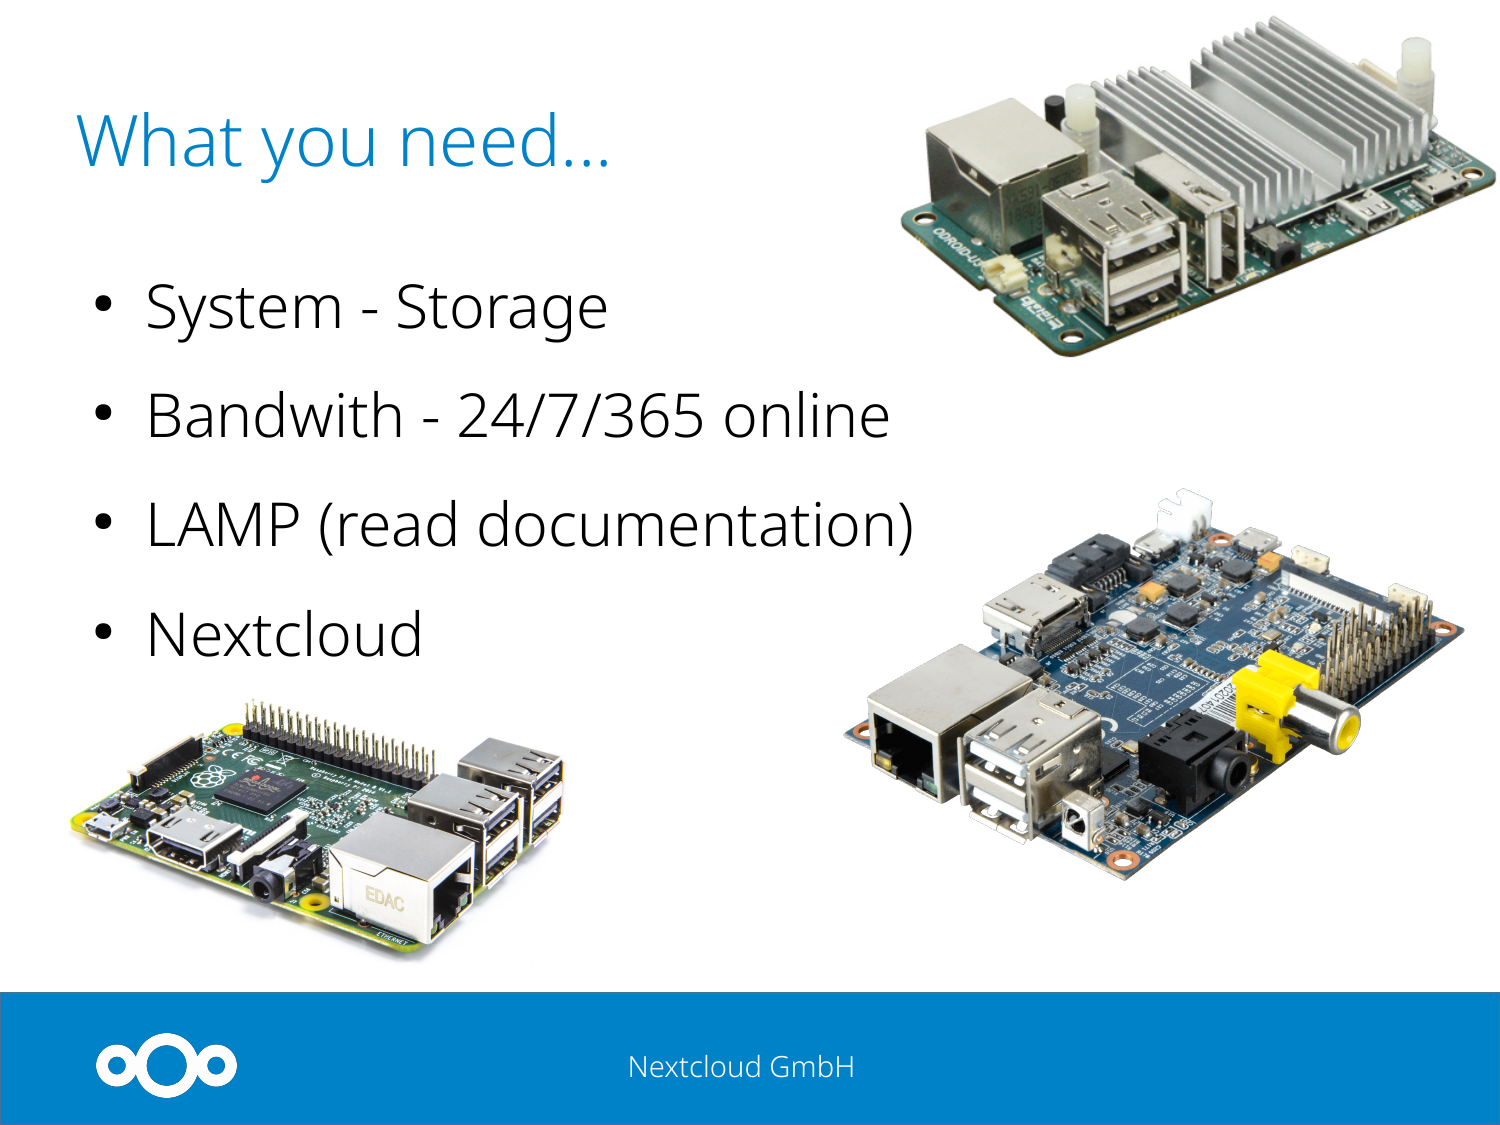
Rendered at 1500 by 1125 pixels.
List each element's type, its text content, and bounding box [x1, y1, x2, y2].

title What you need... [74, 44, 896, 233]
picture [838, 484, 1468, 885]
list System - Storage Bandwith - 24/7/365 online LAMP (read documentation) Nextcloud [74, 263, 1425, 916]
picture [896, 11, 1500, 362]
picture [52, 673, 585, 975]
picture [96, 1033, 237, 1098]
